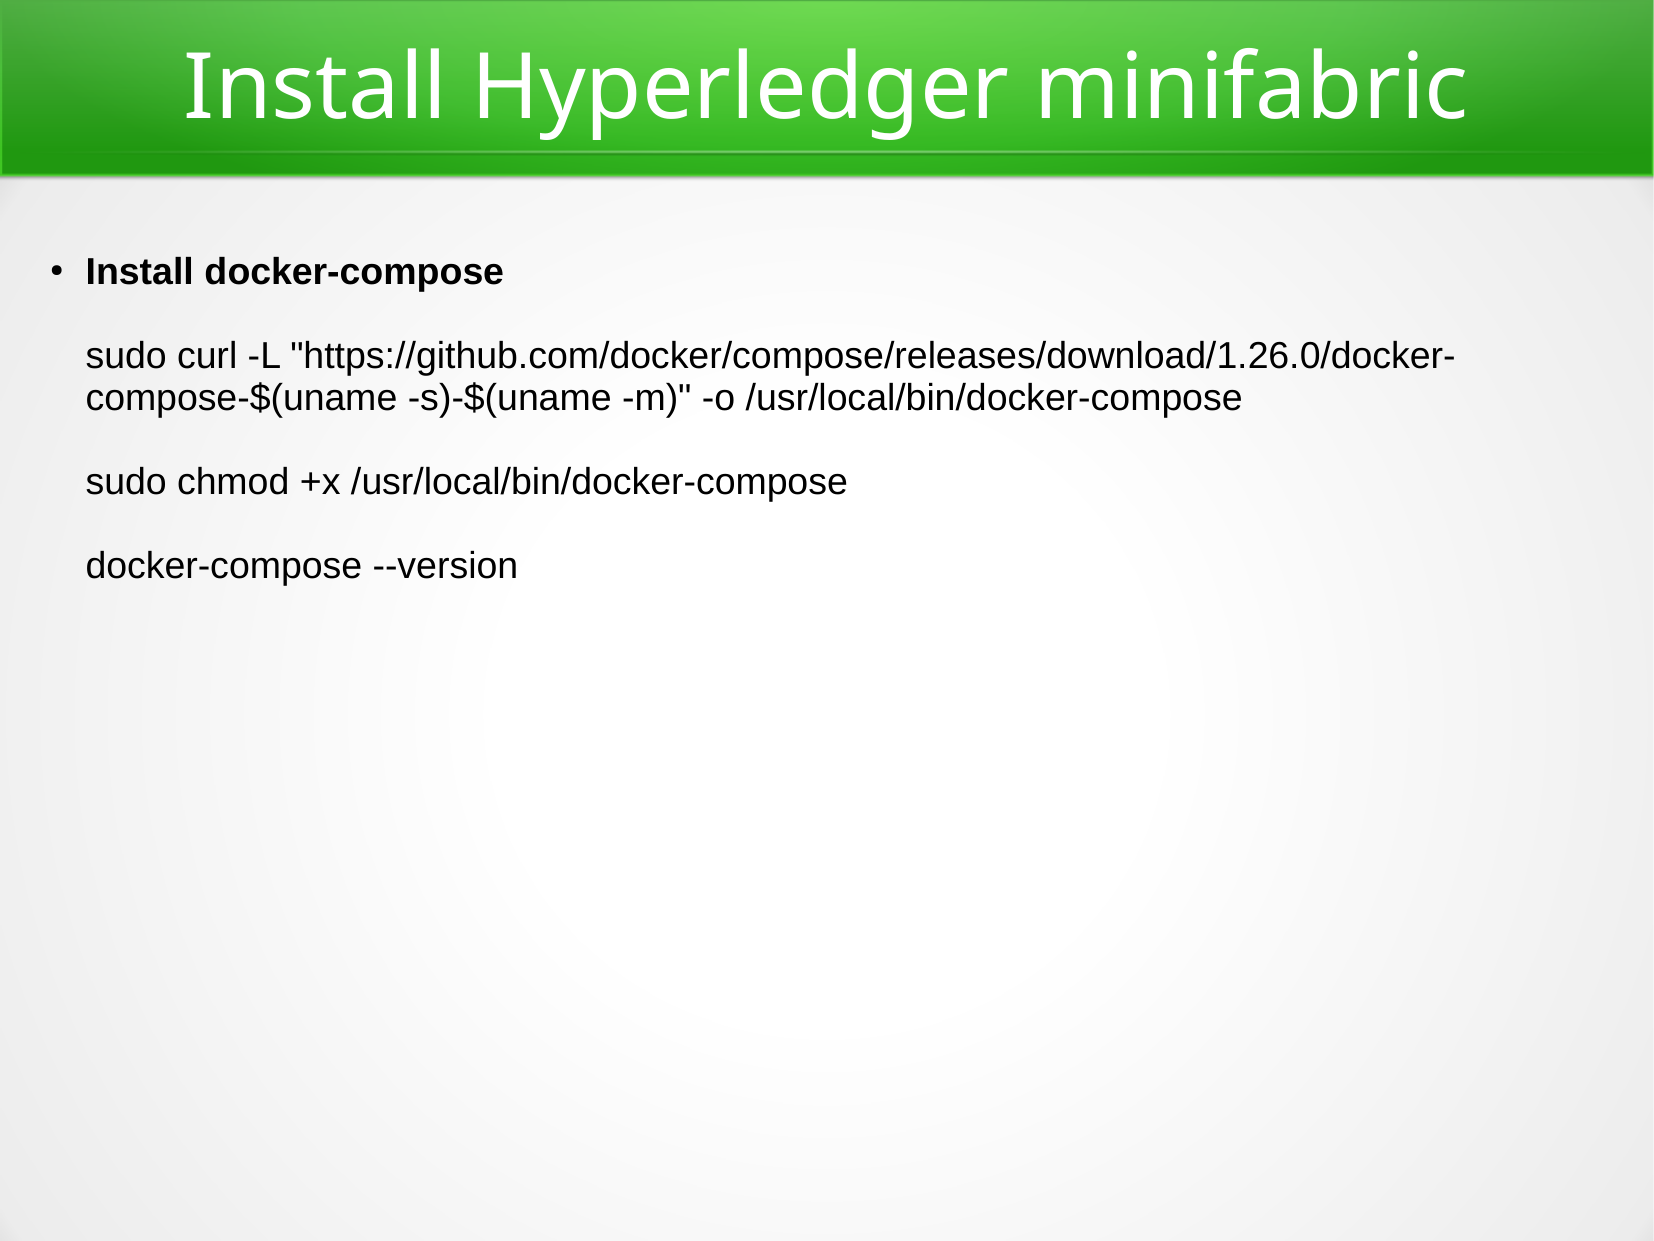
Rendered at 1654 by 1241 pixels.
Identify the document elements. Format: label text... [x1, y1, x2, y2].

title Install Hyperledger minifabric [82, 11, 1571, 154]
text_box Install docker-compose sudo curl -L "https://github.com/docker/compose/releases/download/1.26.0/docker-compose-$(uname -s)-$(uname -m)" -o /usr/local/bin/docker-compose sudo chmod +x /usr/local/bin/docker-compose docker-compose --version [35, 200, 1619, 762]
picture [0, 0, 1654, 1241]
